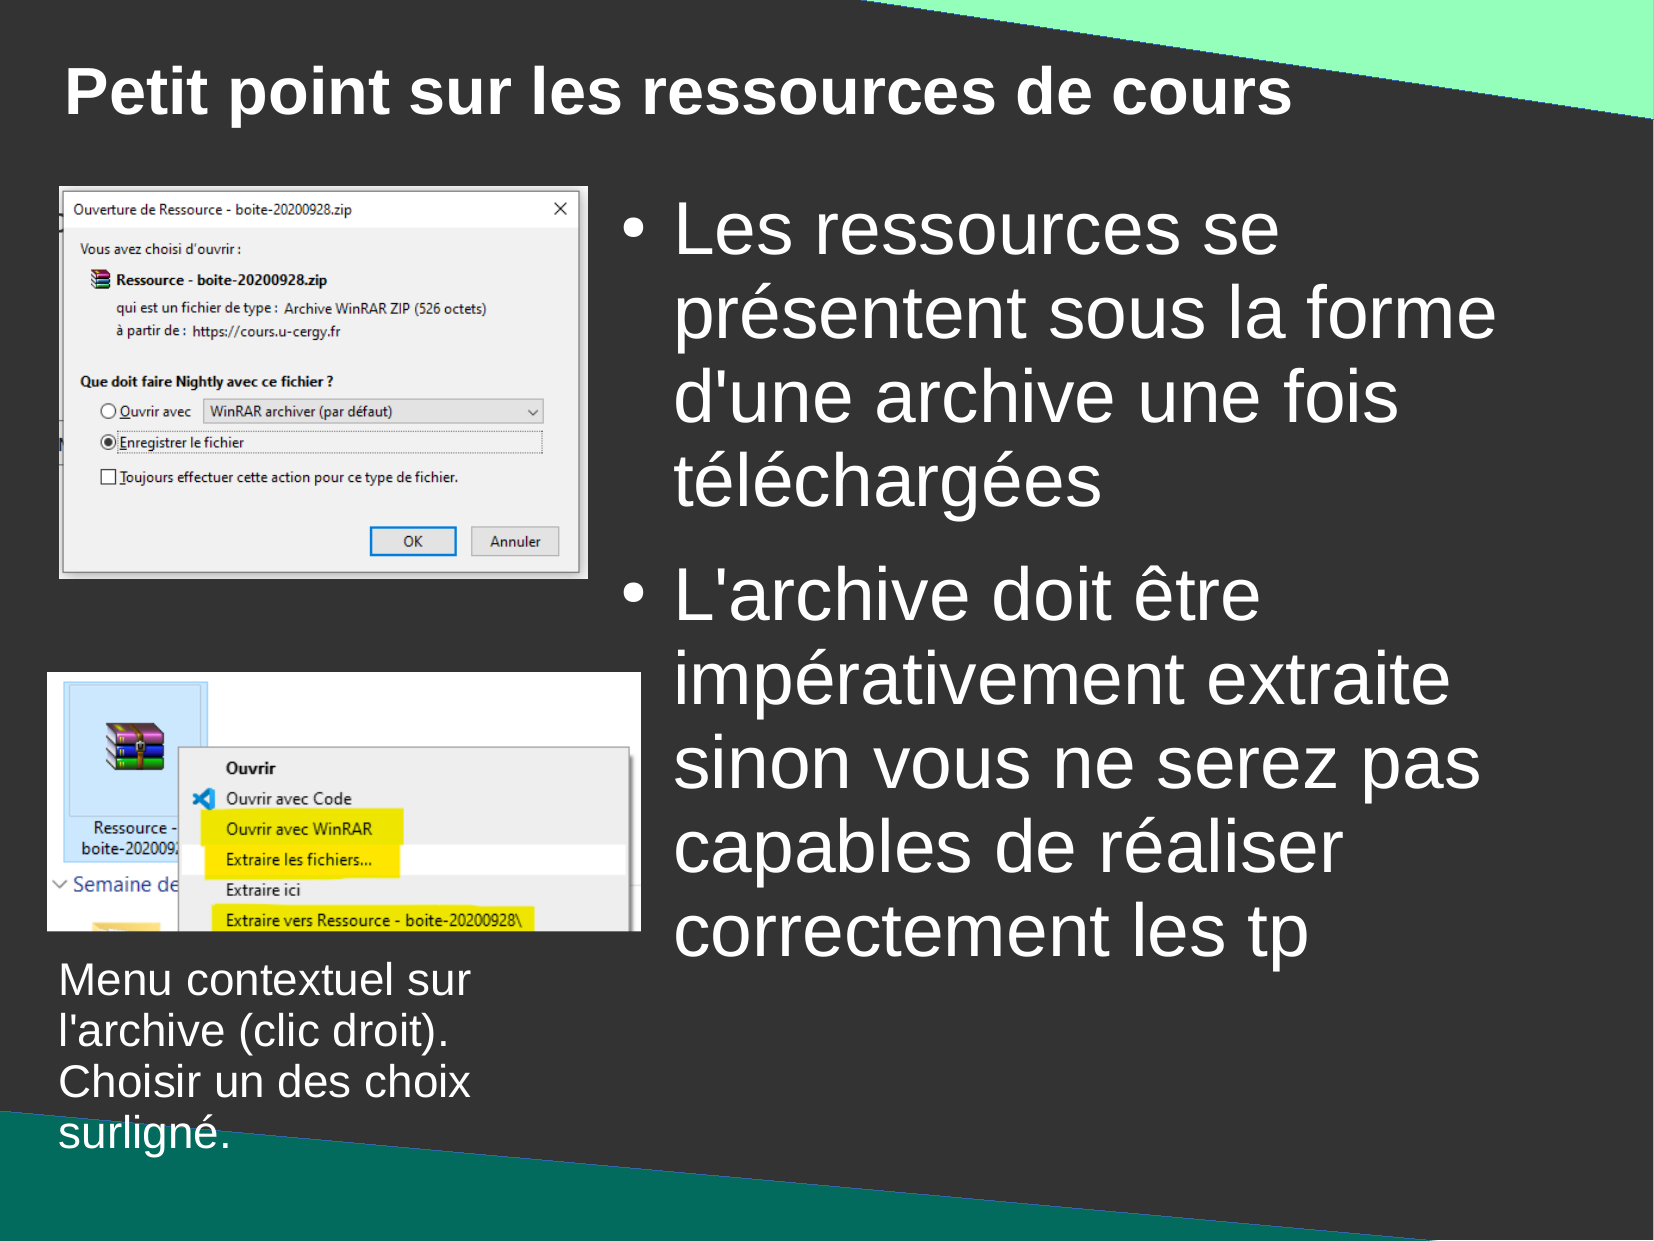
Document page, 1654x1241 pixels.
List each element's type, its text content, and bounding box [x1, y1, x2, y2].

title Menu contextuel sur l'archive (clic droit). Choisir un des choix surligné. [59, 953, 630, 1159]
picture [47, 672, 641, 954]
picture [59, 186, 588, 579]
list Les ressources se présentent sous la forme d'une archive une fois téléchargées L'archive doit être impérativement extraite sinon vous ne serez pas capables de réaliser correctement les tp [602, 186, 1620, 1099]
text_box [861, 0, 1654, 120]
title Petit point sur les ressources de cours [64, 54, 1553, 157]
